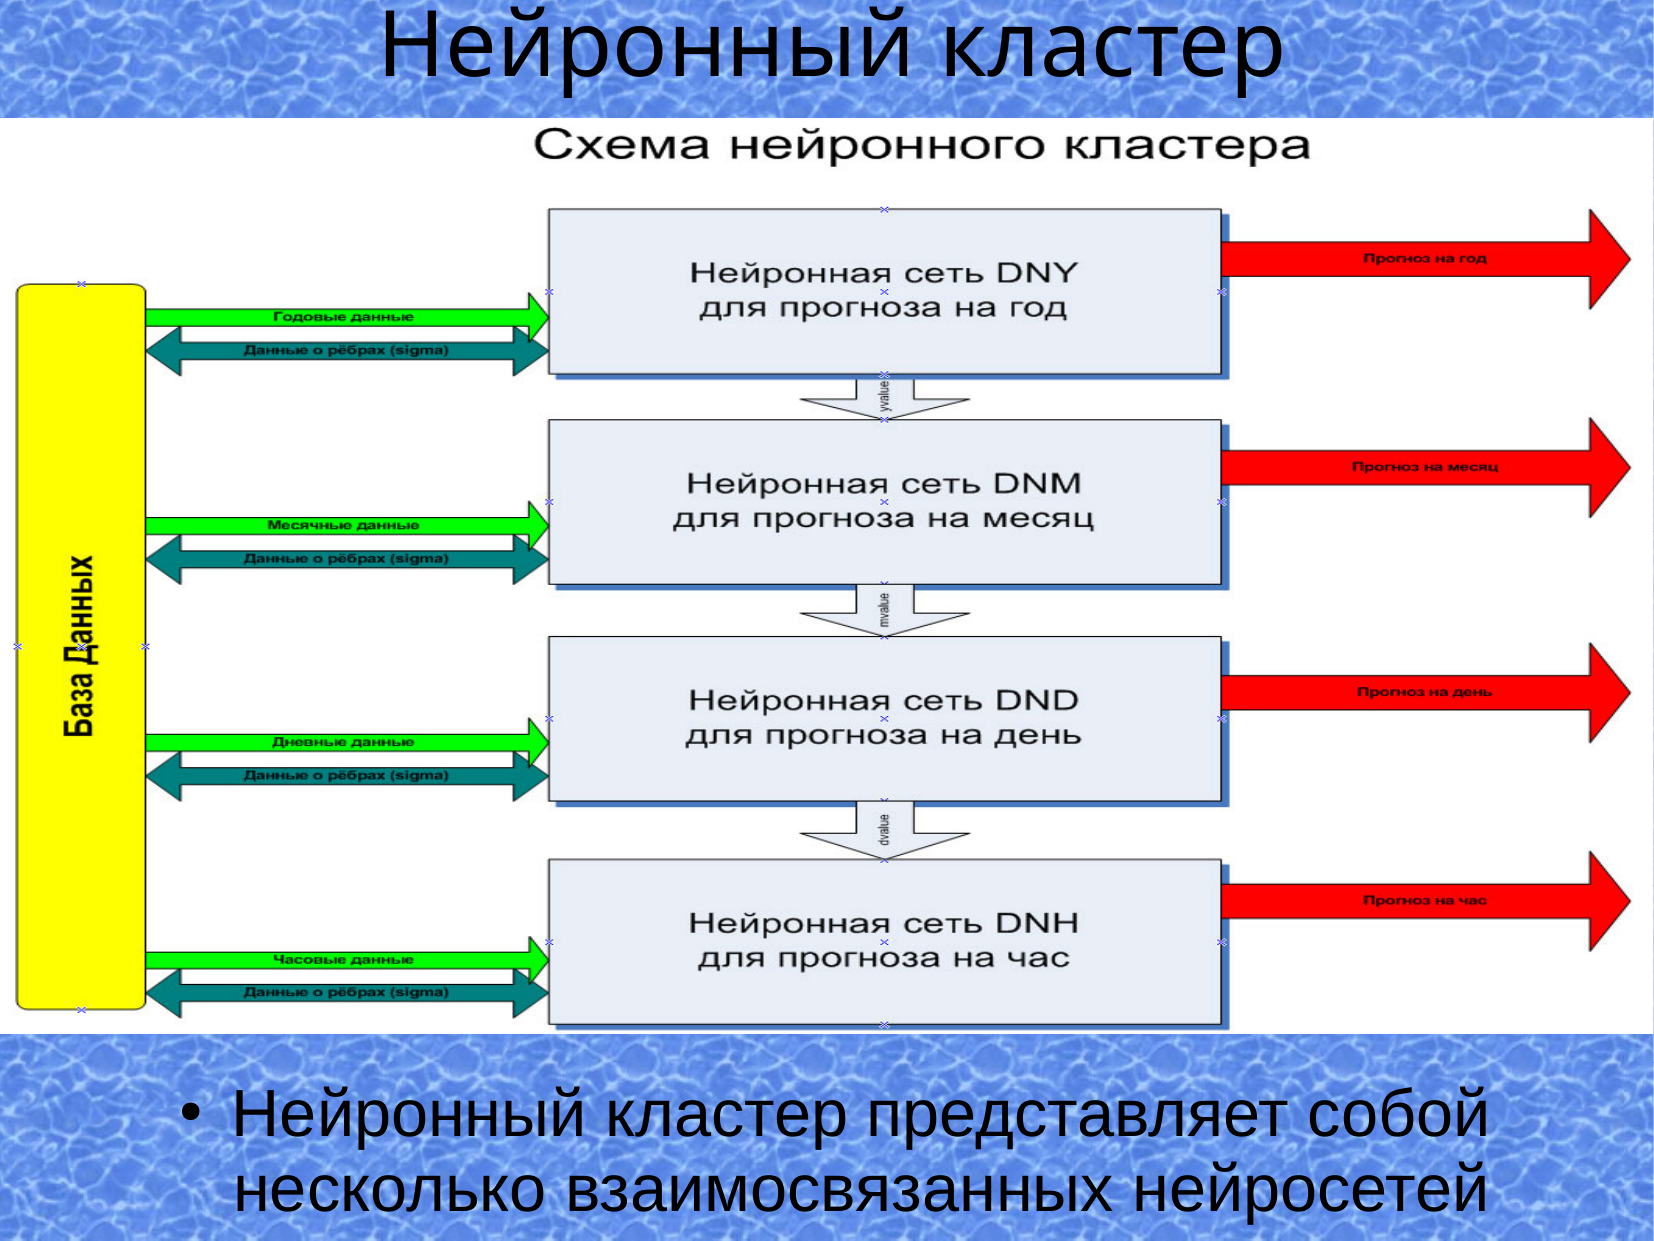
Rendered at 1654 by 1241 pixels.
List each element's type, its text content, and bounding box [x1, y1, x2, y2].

list Нейронный кластер представляет собой несколько взаимосвязанных нейросетей [0, 1076, 1654, 1241]
picture [0, 0, 1654, 1076]
title Нейронный кластер [88, 0, 1577, 107]
